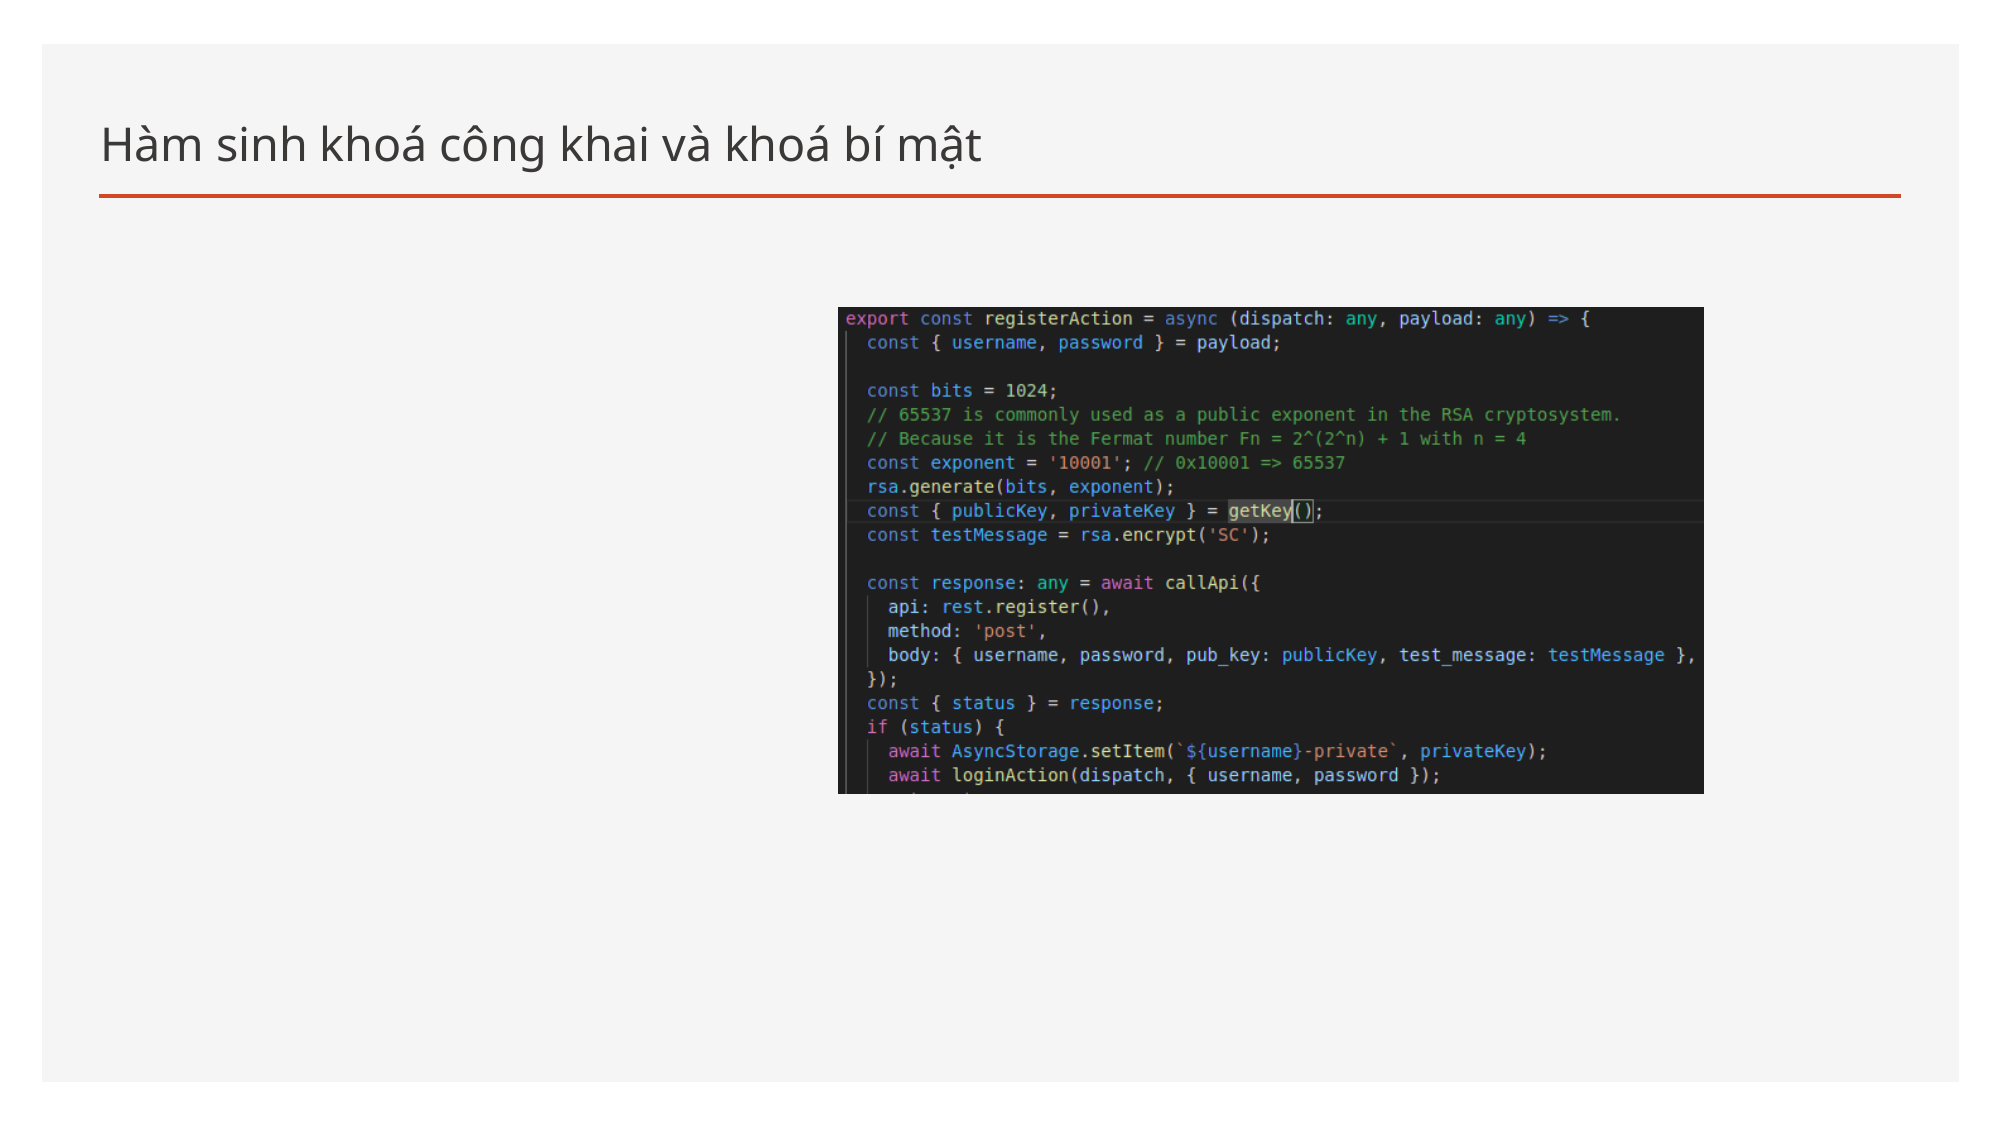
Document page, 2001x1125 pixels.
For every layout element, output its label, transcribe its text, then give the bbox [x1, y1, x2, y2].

picture [838, 307, 1704, 794]
title Hàm sinh khoá công khai và khoá bí mật [85, 73, 1214, 179]
